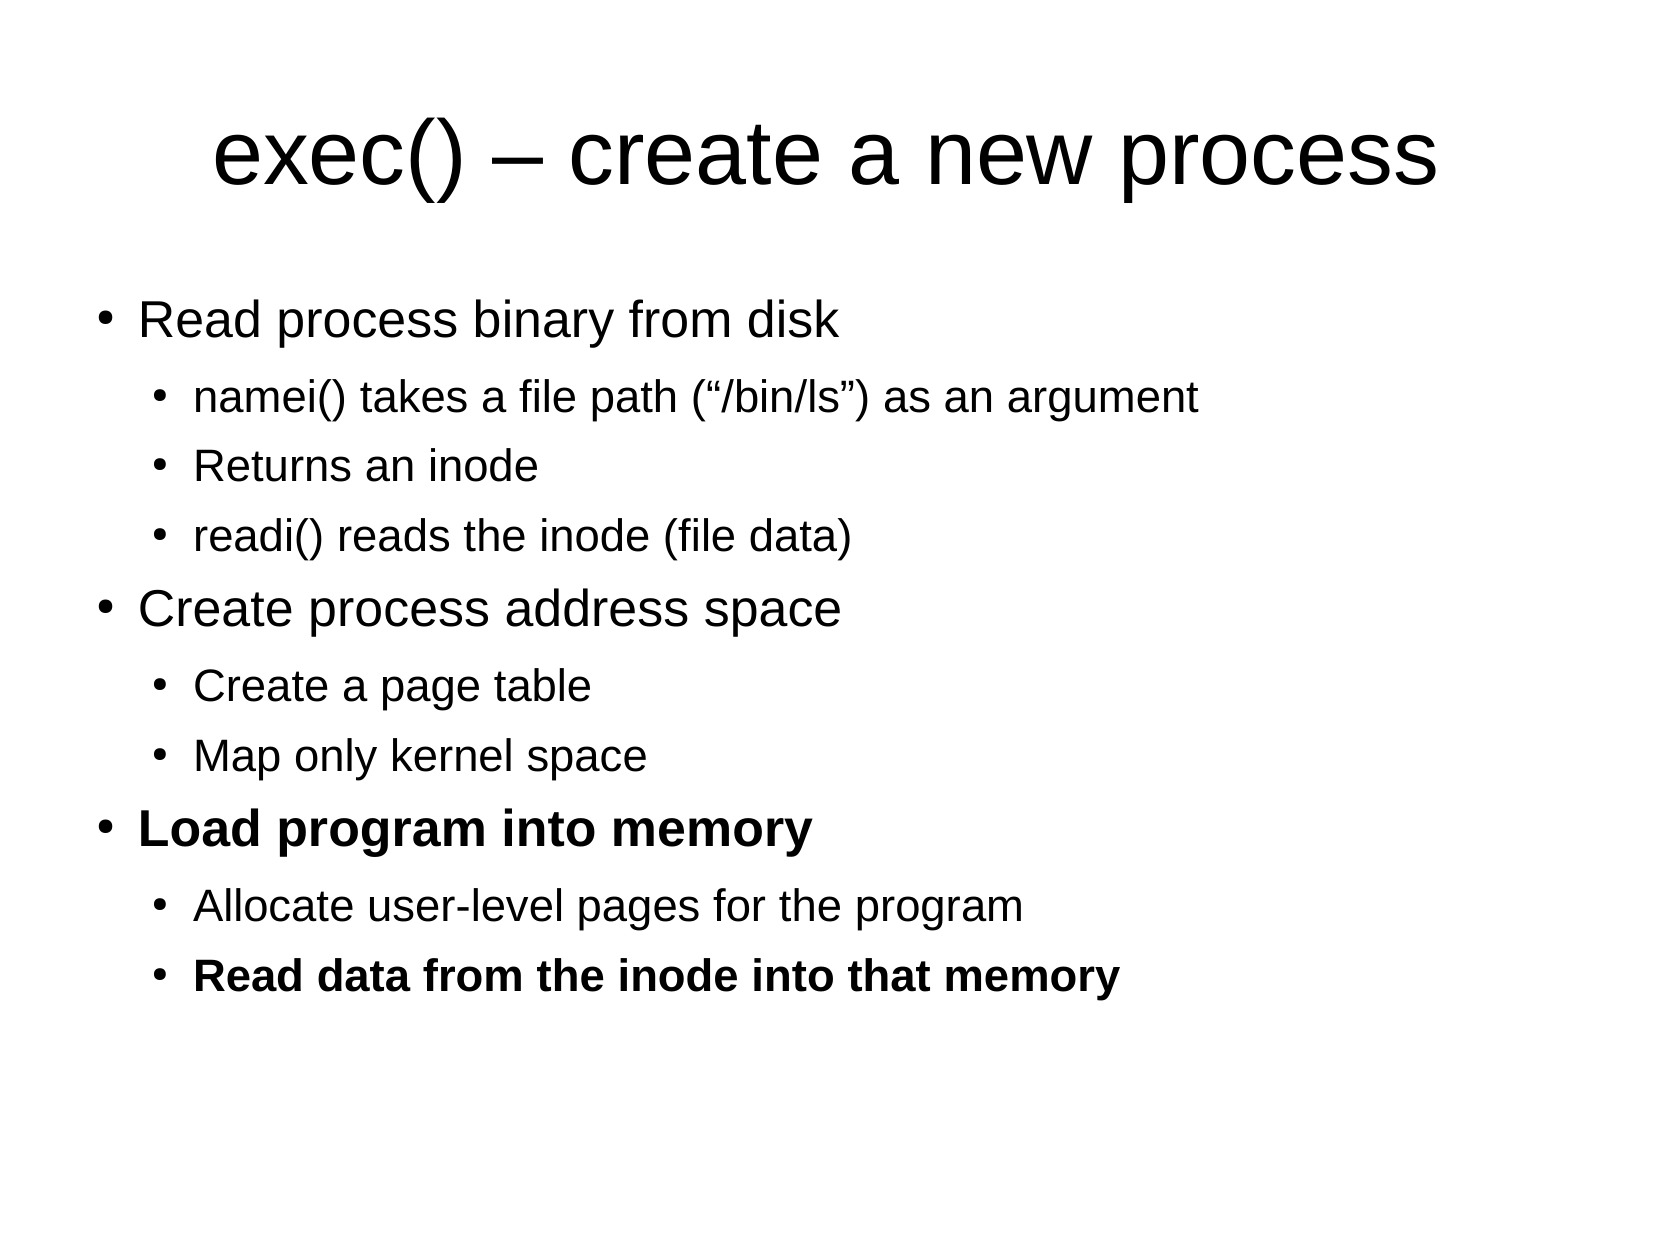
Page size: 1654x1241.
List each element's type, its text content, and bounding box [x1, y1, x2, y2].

title exec() – create a new process [82, 49, 1571, 257]
list Read process binary from disk namei() takes a file path (“/bin/ls”) as an argument Returns an inode readi() reads the inode (file data) Create process address space Create a page table Map only kernel space Load program into memory Allocate user-level pages for the program Read data from the inode into that memory [82, 290, 1571, 1010]
